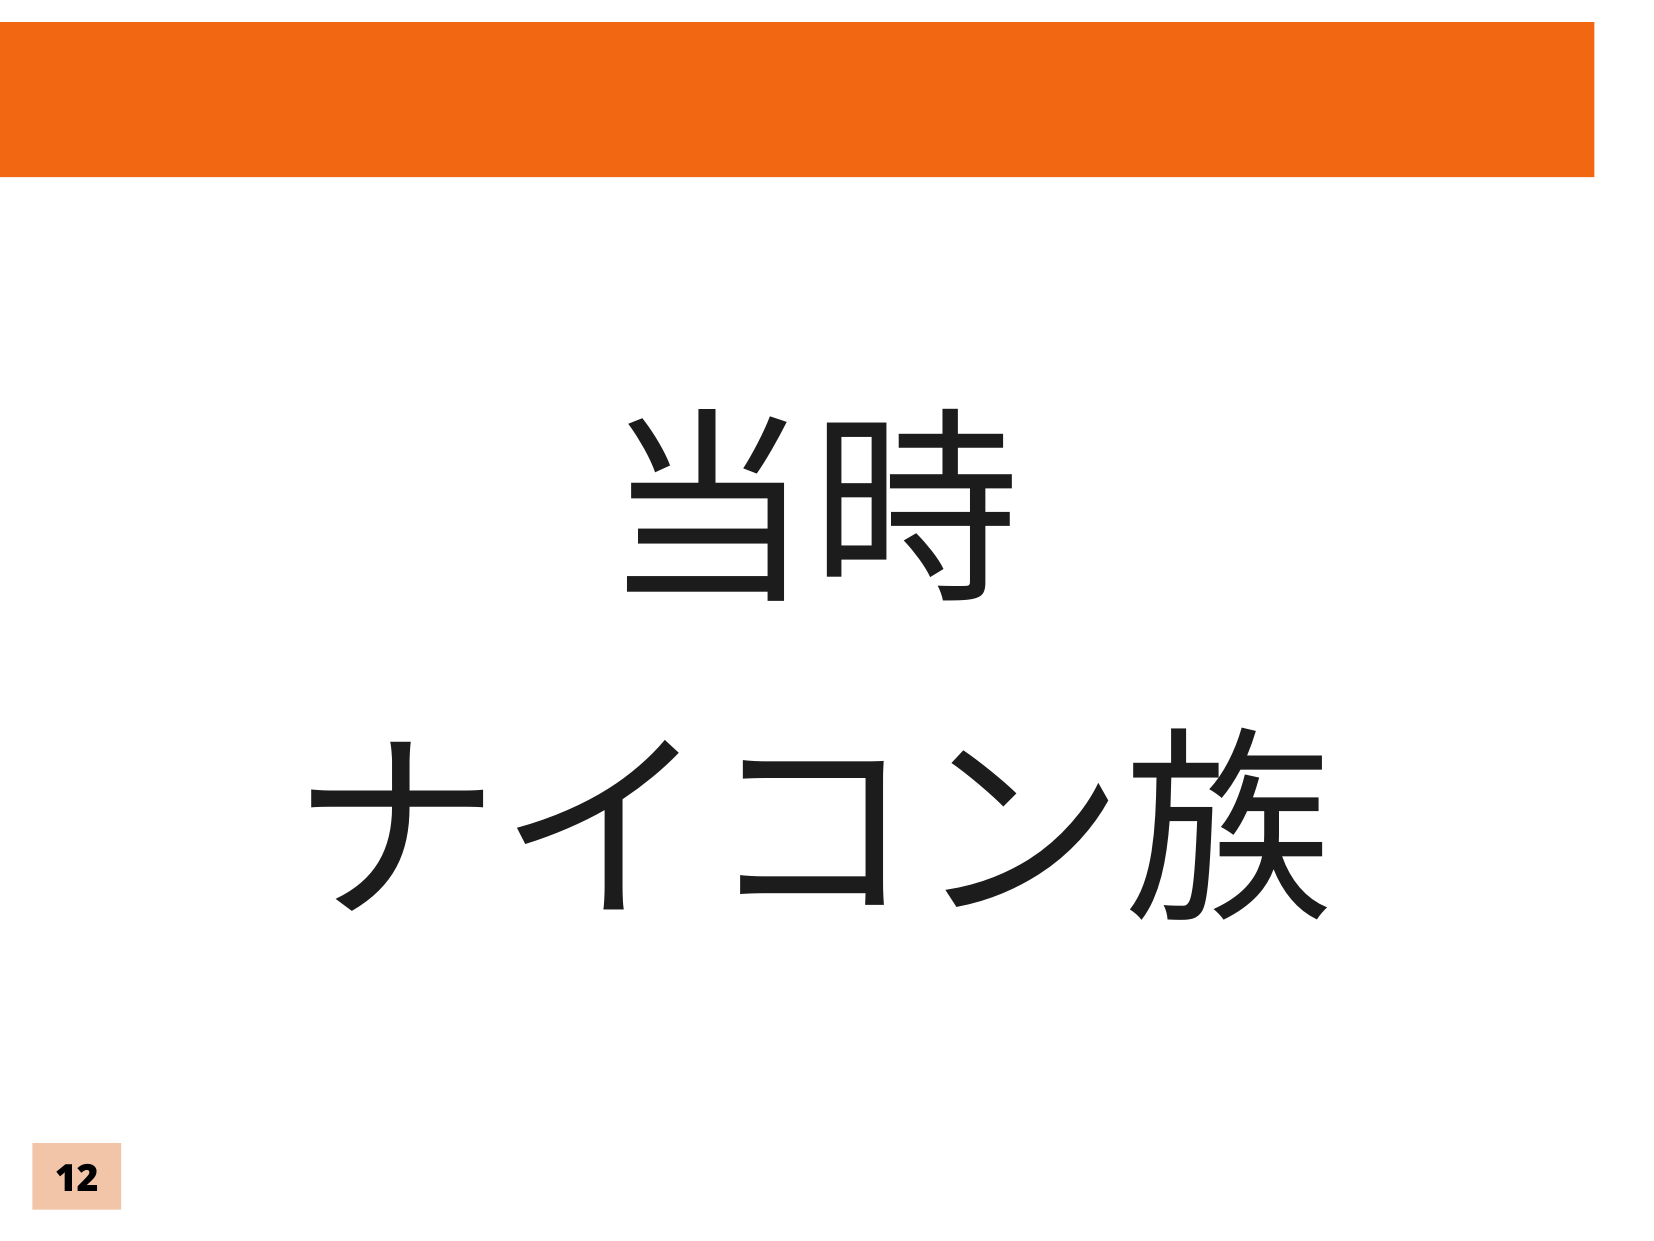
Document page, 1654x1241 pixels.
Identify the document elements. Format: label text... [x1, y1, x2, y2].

list 当時 ナイコン族 [59, 201, 1565, 1105]
